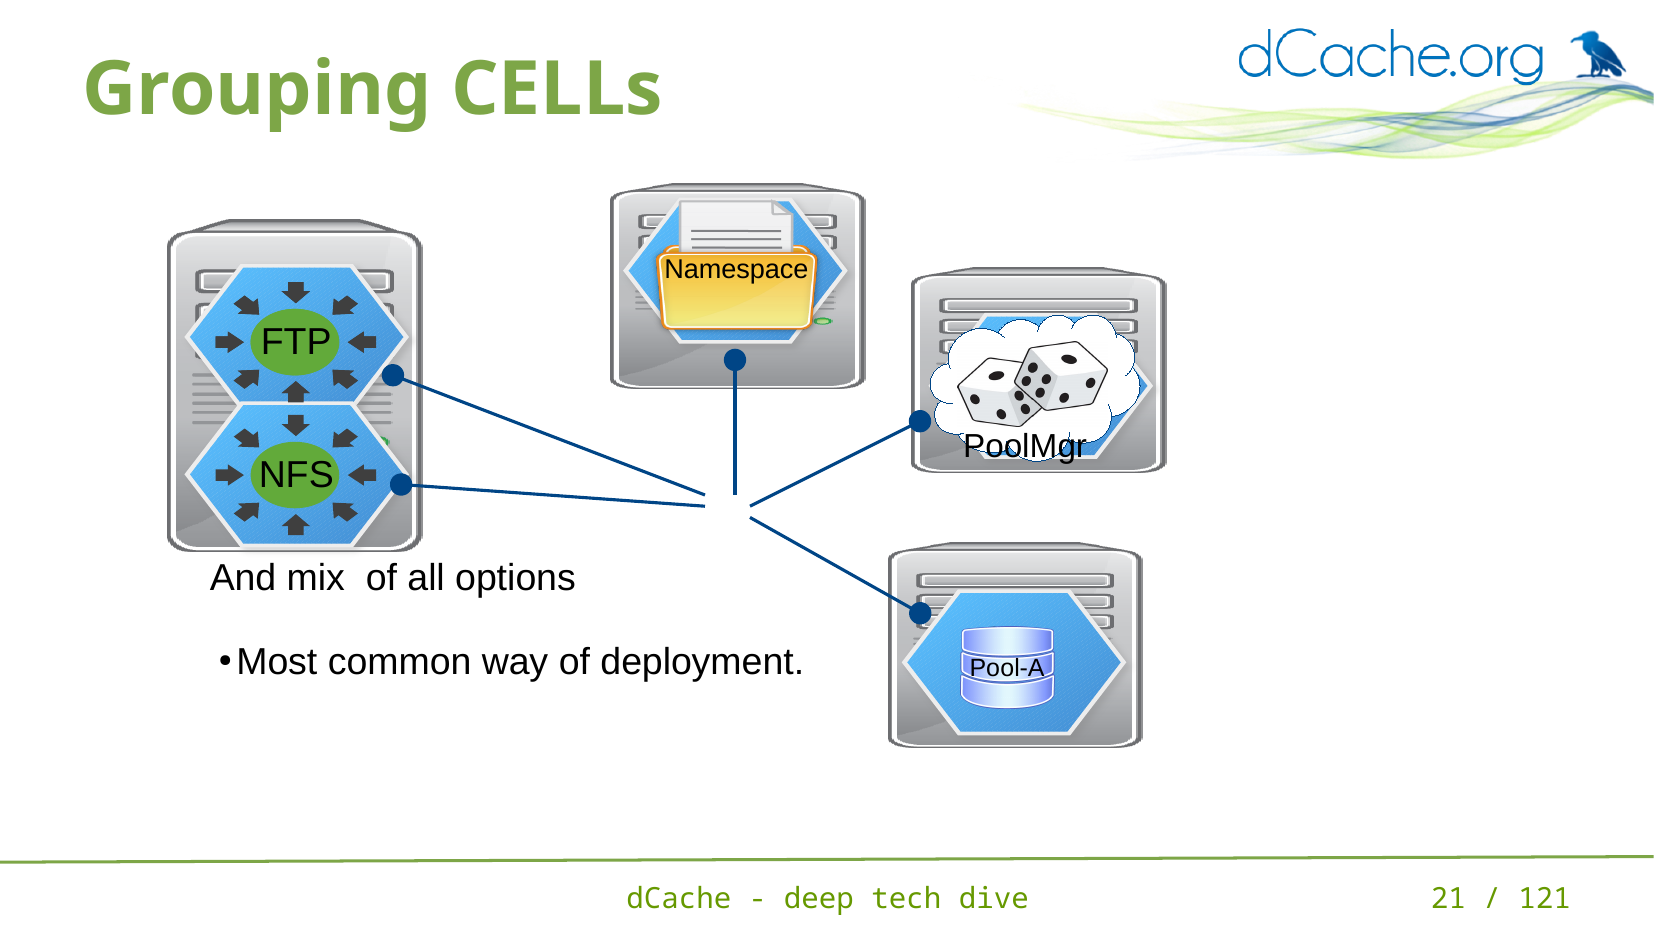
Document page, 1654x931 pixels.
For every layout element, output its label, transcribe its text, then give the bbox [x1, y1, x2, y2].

text_box PoolMgr [948, 419, 1118, 472]
title Grouping CELLs [82, 40, 1605, 131]
text_box [930, 315, 1141, 433]
text_box And mix of all options Most common way of deployment. [195, 549, 826, 750]
picture [911, 267, 1176, 477]
picture [956, 16, 1654, 169]
picture [888, 542, 1149, 753]
picture [167, 219, 432, 565]
picture [609, 183, 871, 389]
